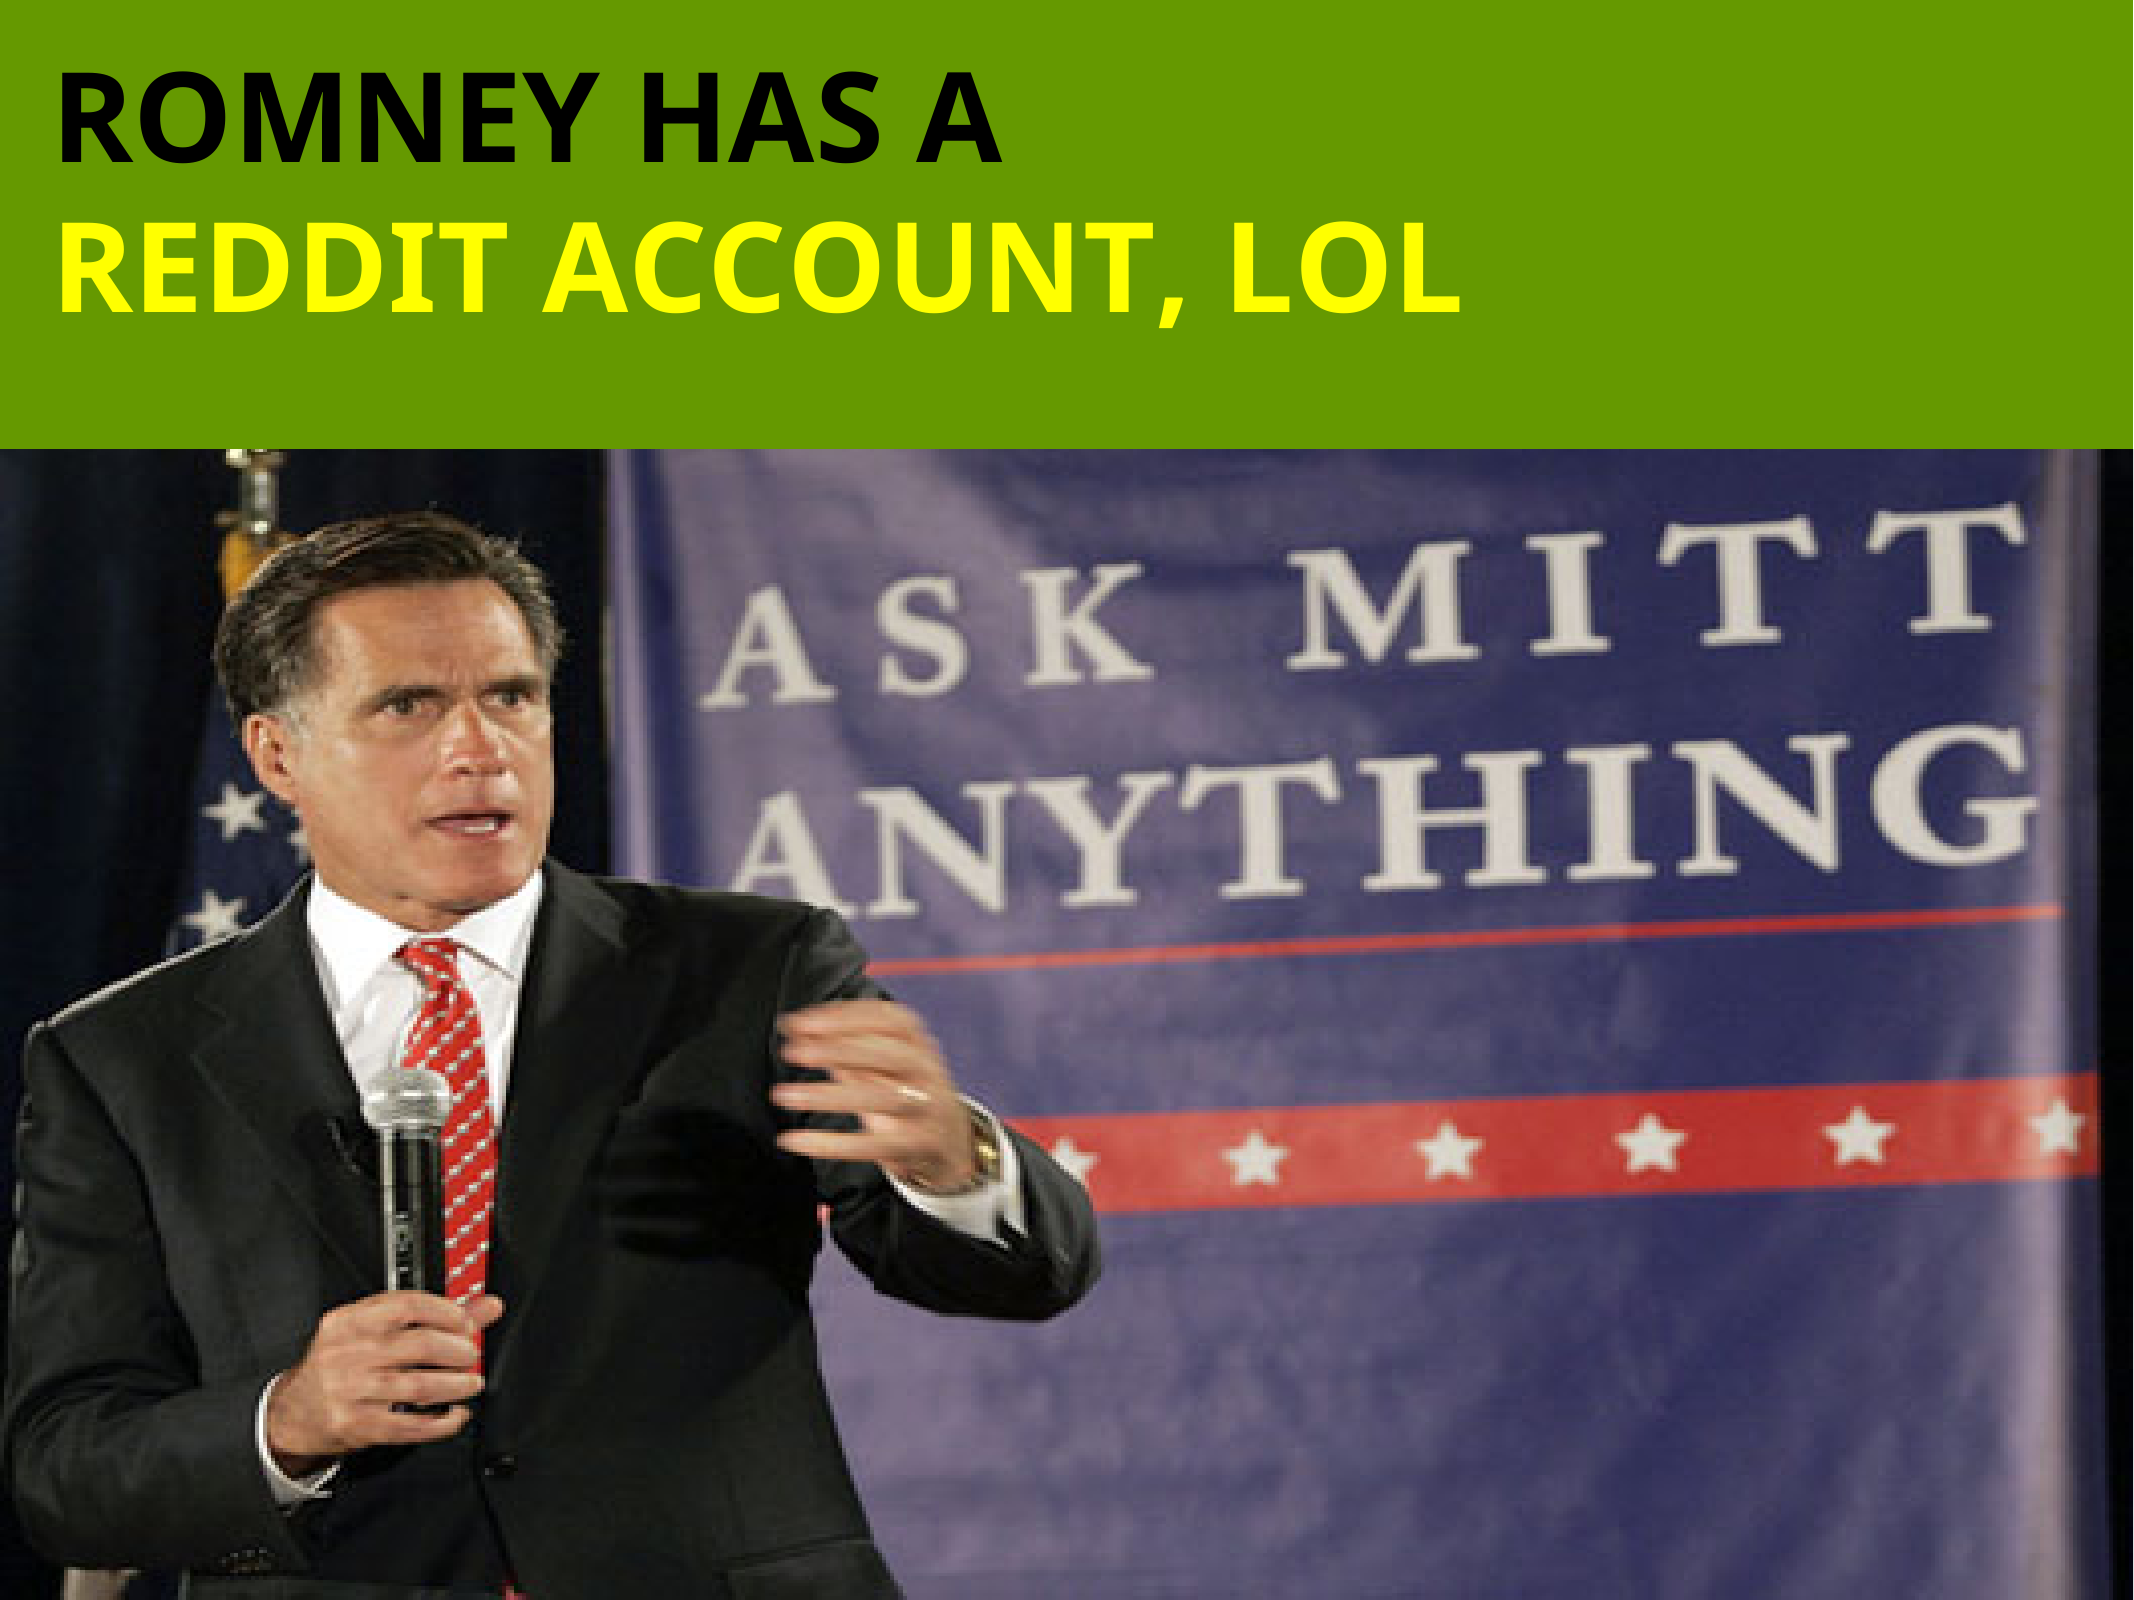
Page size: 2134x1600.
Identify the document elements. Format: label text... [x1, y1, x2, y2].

picture [0, 449, 2134, 1600]
text_box ROMNEY HAS A REDDIT ACCOUNT, LOL [41, 37, 2063, 413]
